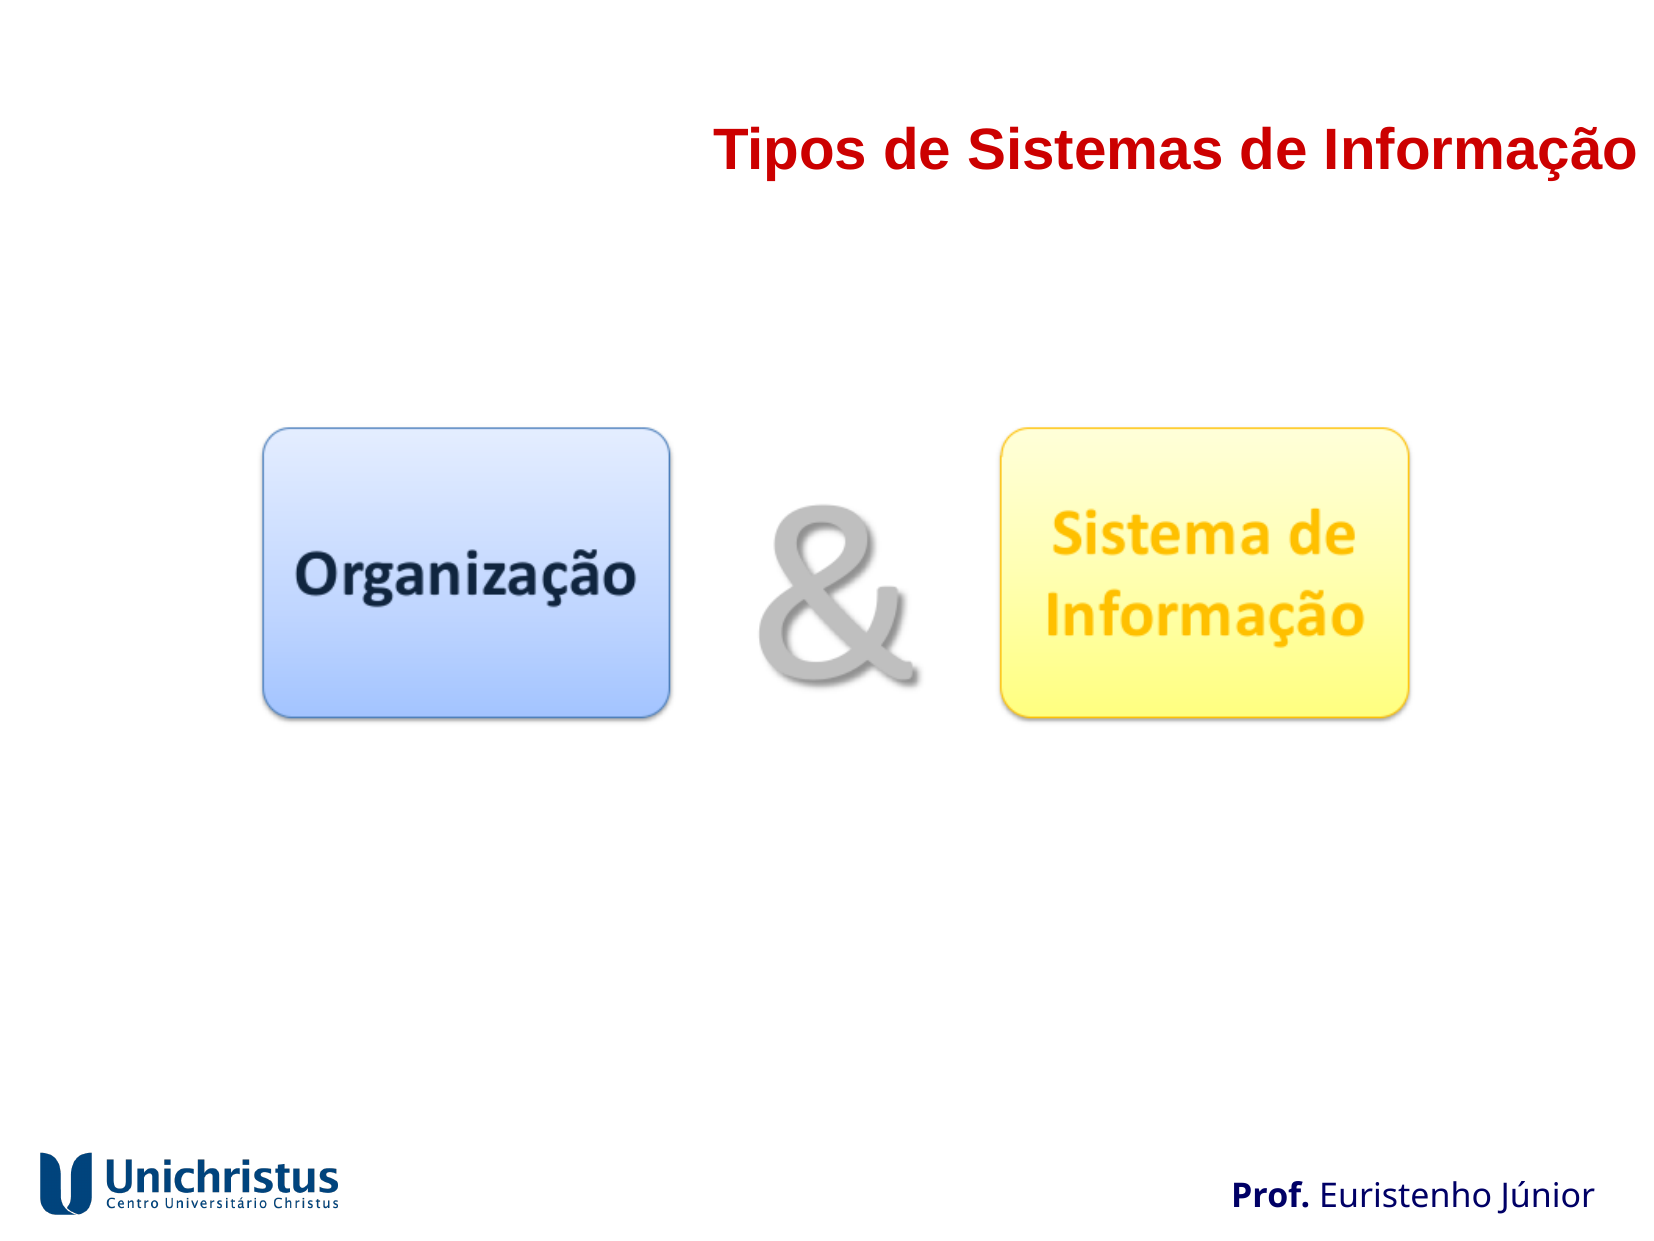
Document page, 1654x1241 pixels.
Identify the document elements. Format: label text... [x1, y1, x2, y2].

text_box Tipos de Sistemas de Informação [698, 109, 1654, 189]
picture [247, 412, 1441, 756]
text_box Prof. Euristenho Júnior [1216, 1163, 1654, 1224]
picture [35, 1149, 343, 1217]
